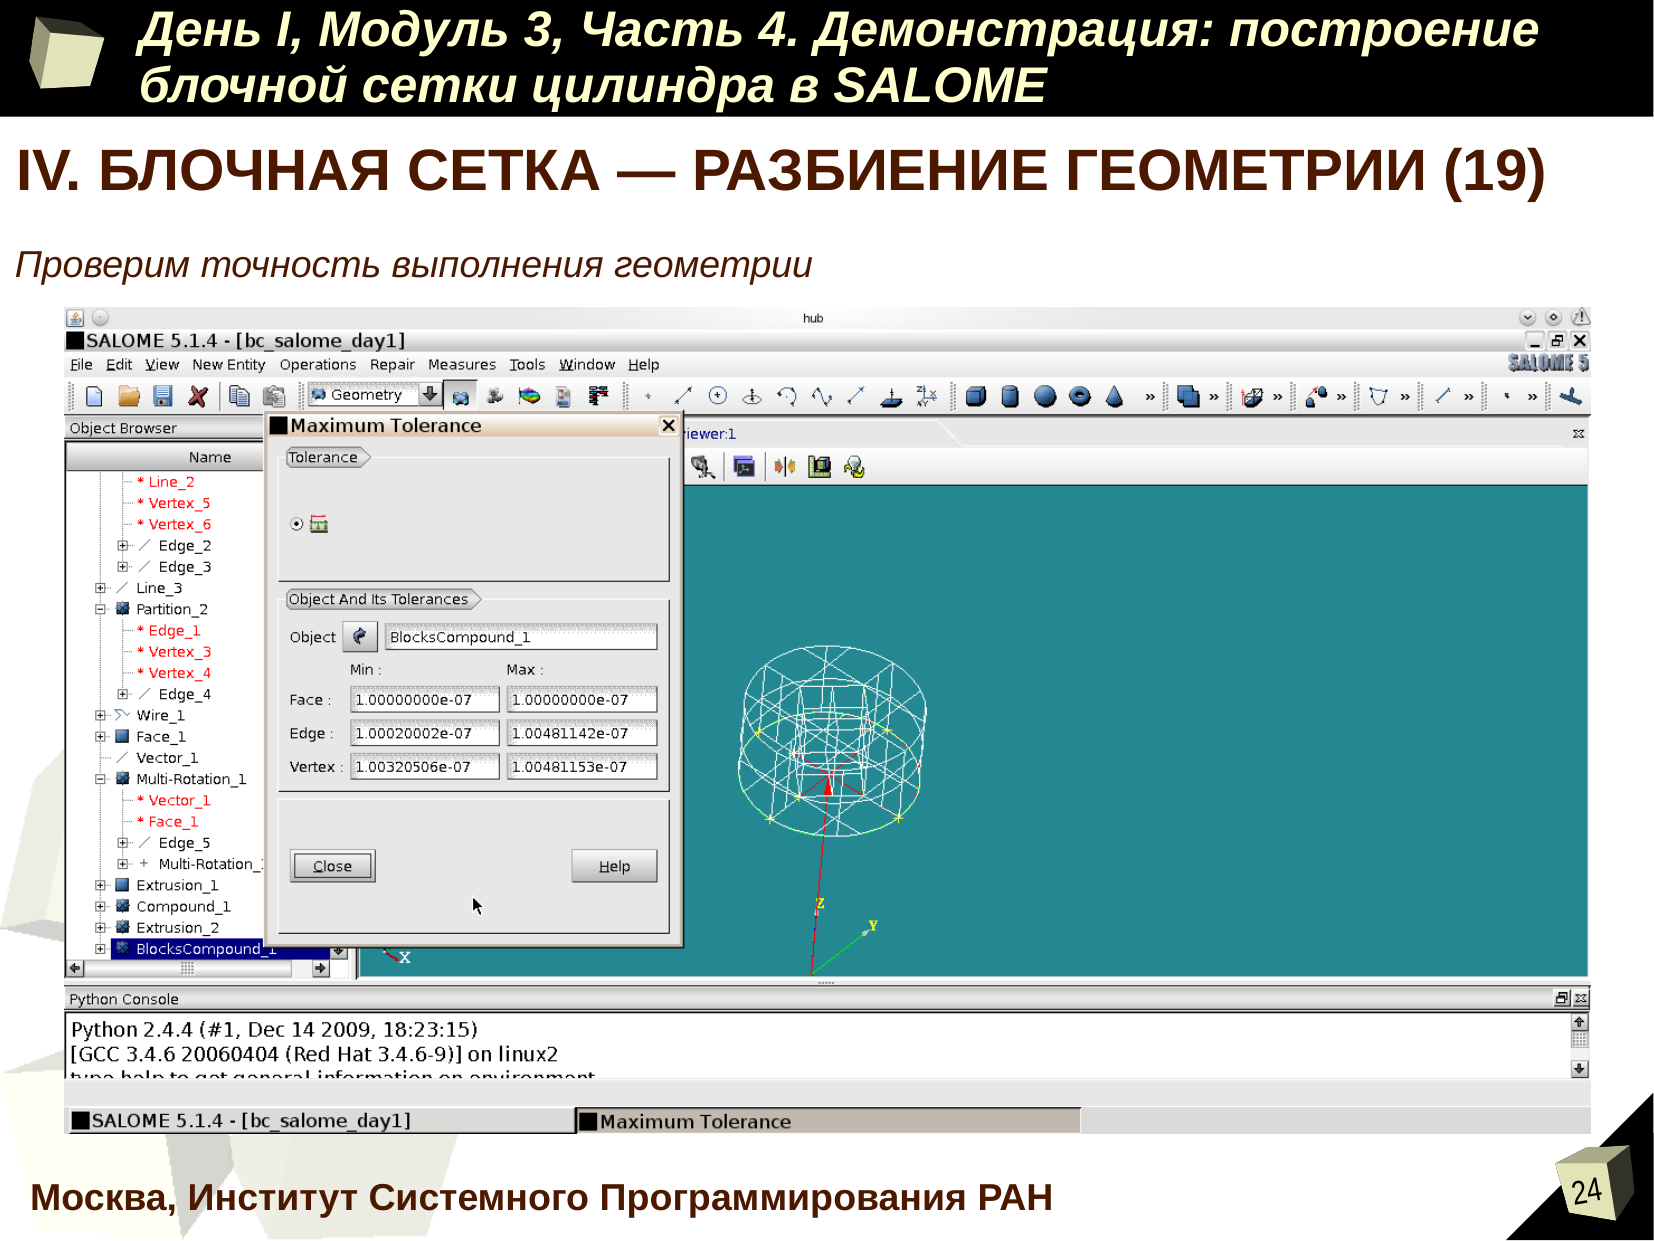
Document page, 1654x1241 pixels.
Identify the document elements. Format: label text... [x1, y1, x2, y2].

picture [464, 1193, 472, 1198]
text_box IV. БЛОЧНАЯ СЕТКА — РАЗБИЕНИЕ ГЕОМЕТРИИ (19) [1, 130, 1654, 211]
picture [0, 307, 1591, 1241]
text_box Проверим точность выполнения геометрии [0, 236, 1654, 294]
